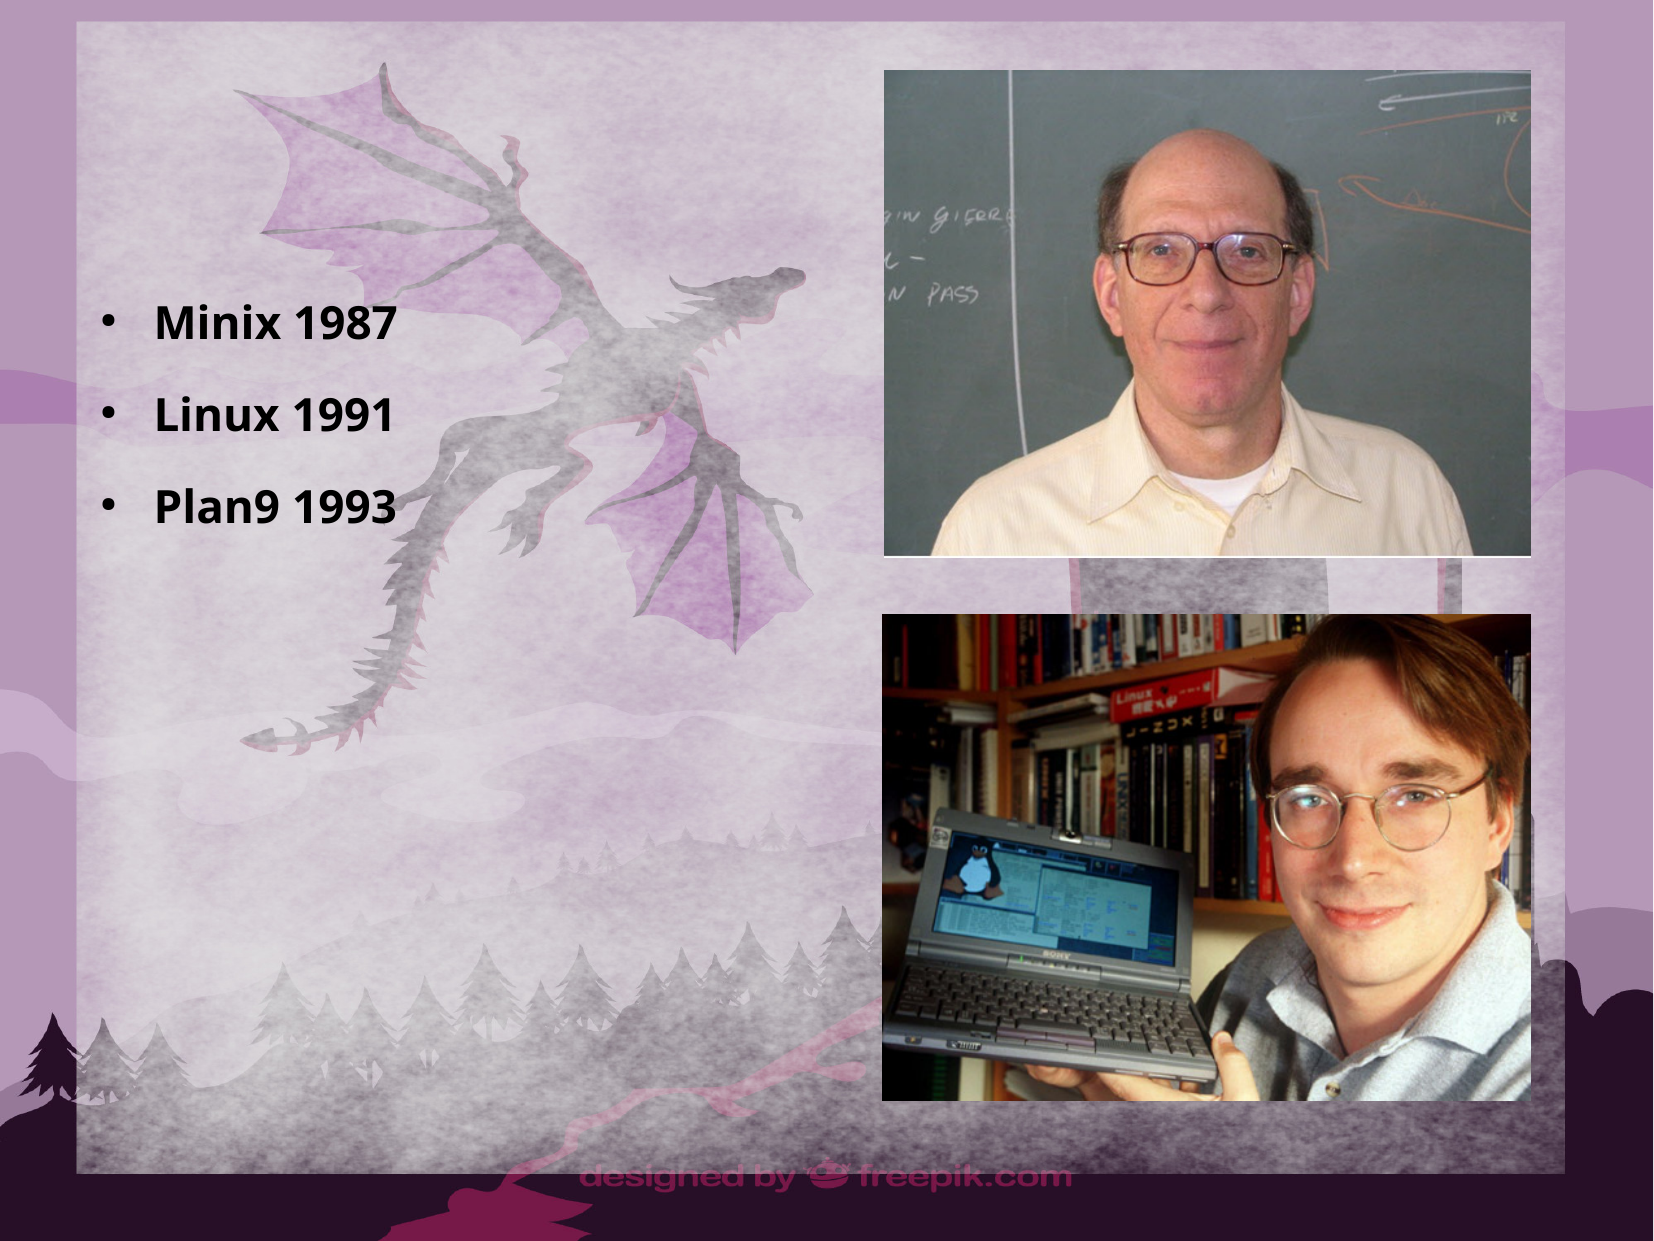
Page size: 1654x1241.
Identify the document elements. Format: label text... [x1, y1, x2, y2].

picture [0, 0, 1654, 1241]
list Minix 1987 Linux 1991 Plan9 1993 [82, 290, 1571, 1010]
